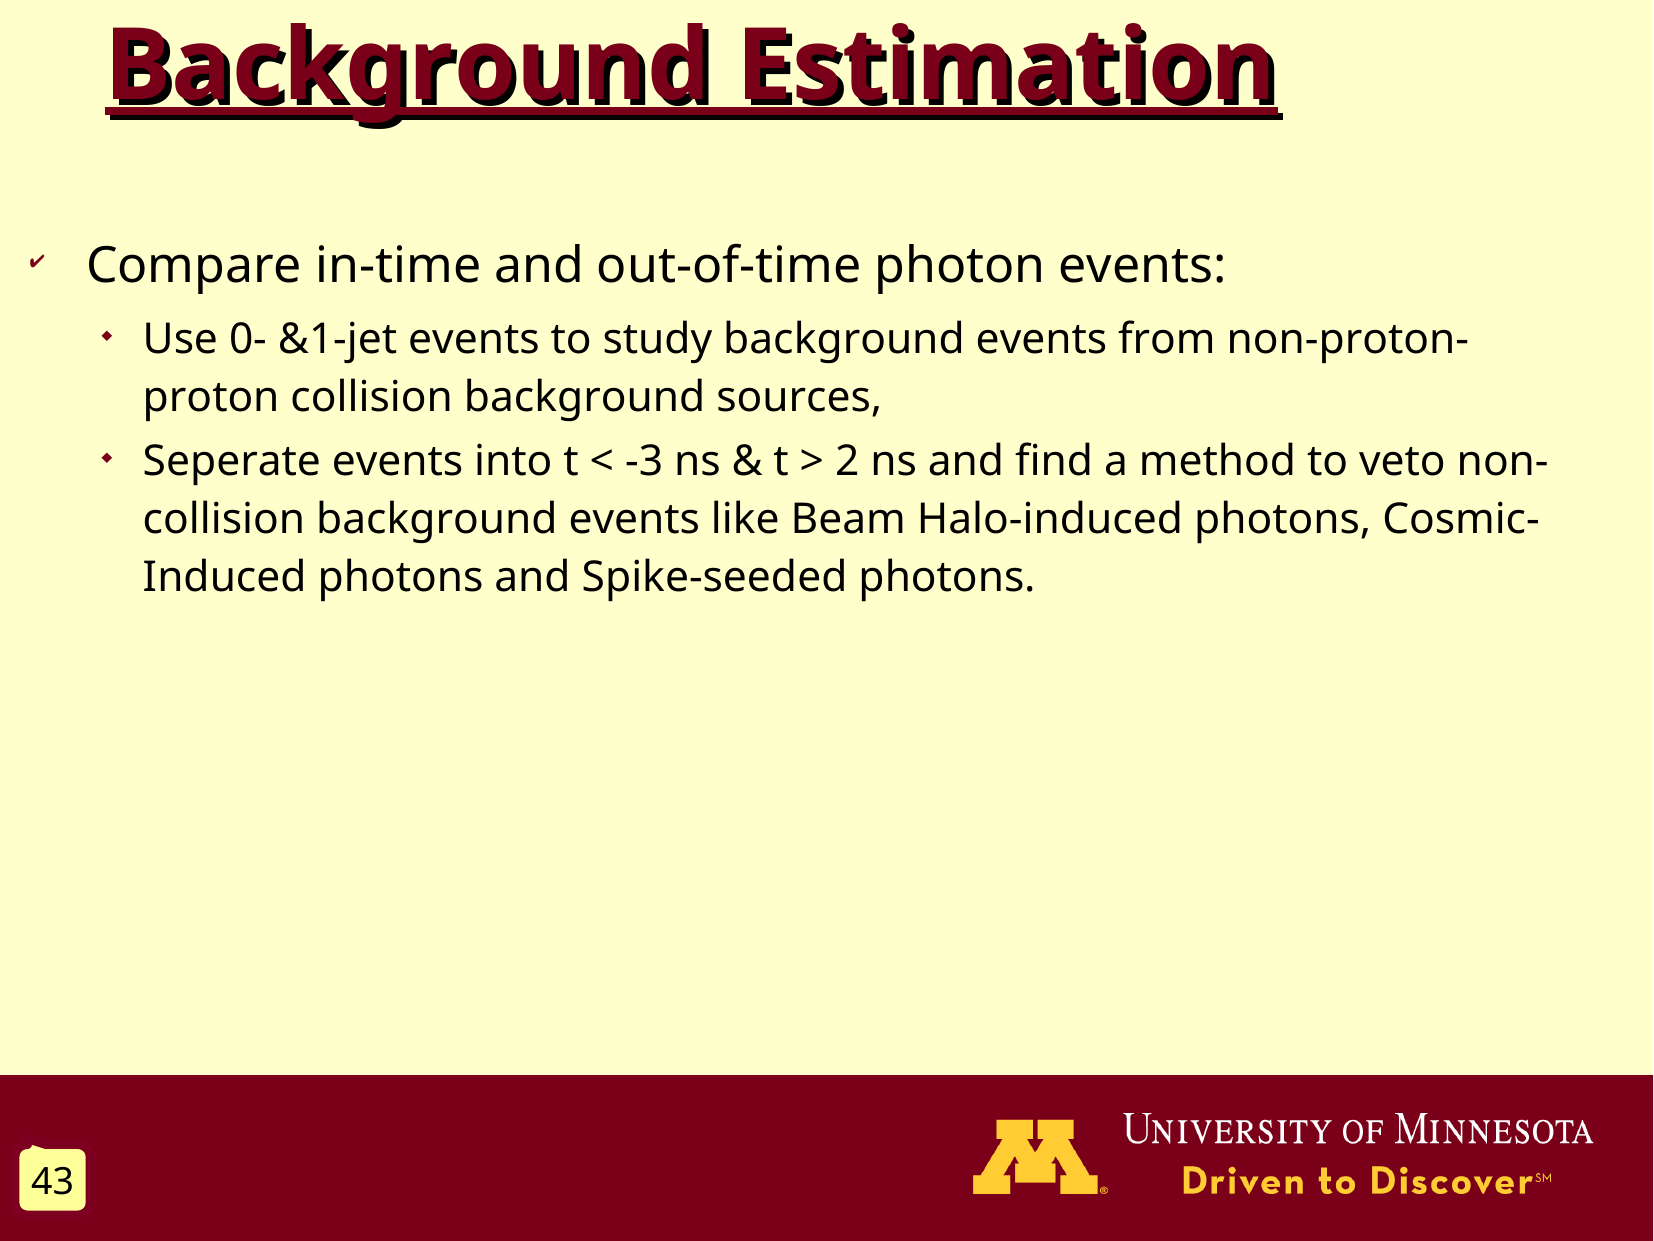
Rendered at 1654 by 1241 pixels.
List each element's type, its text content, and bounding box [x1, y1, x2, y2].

picture [0, 1075, 1654, 1241]
list Compare in-time and out-of-time photon events: [15, 225, 1639, 331]
list Use 0- &1-jet events to study background events from non-proton-proton collision background sources, Seperate events into t < -3 ns & t > 2 ns and find a method to veto non-collision background events like Beam Halo-induced photons, Cosmic-Induced photons and Spike-seeded photons. [86, 300, 1621, 616]
text_box 43 [15, 1137, 91, 1216]
title Background Estimation [90, 0, 1621, 136]
